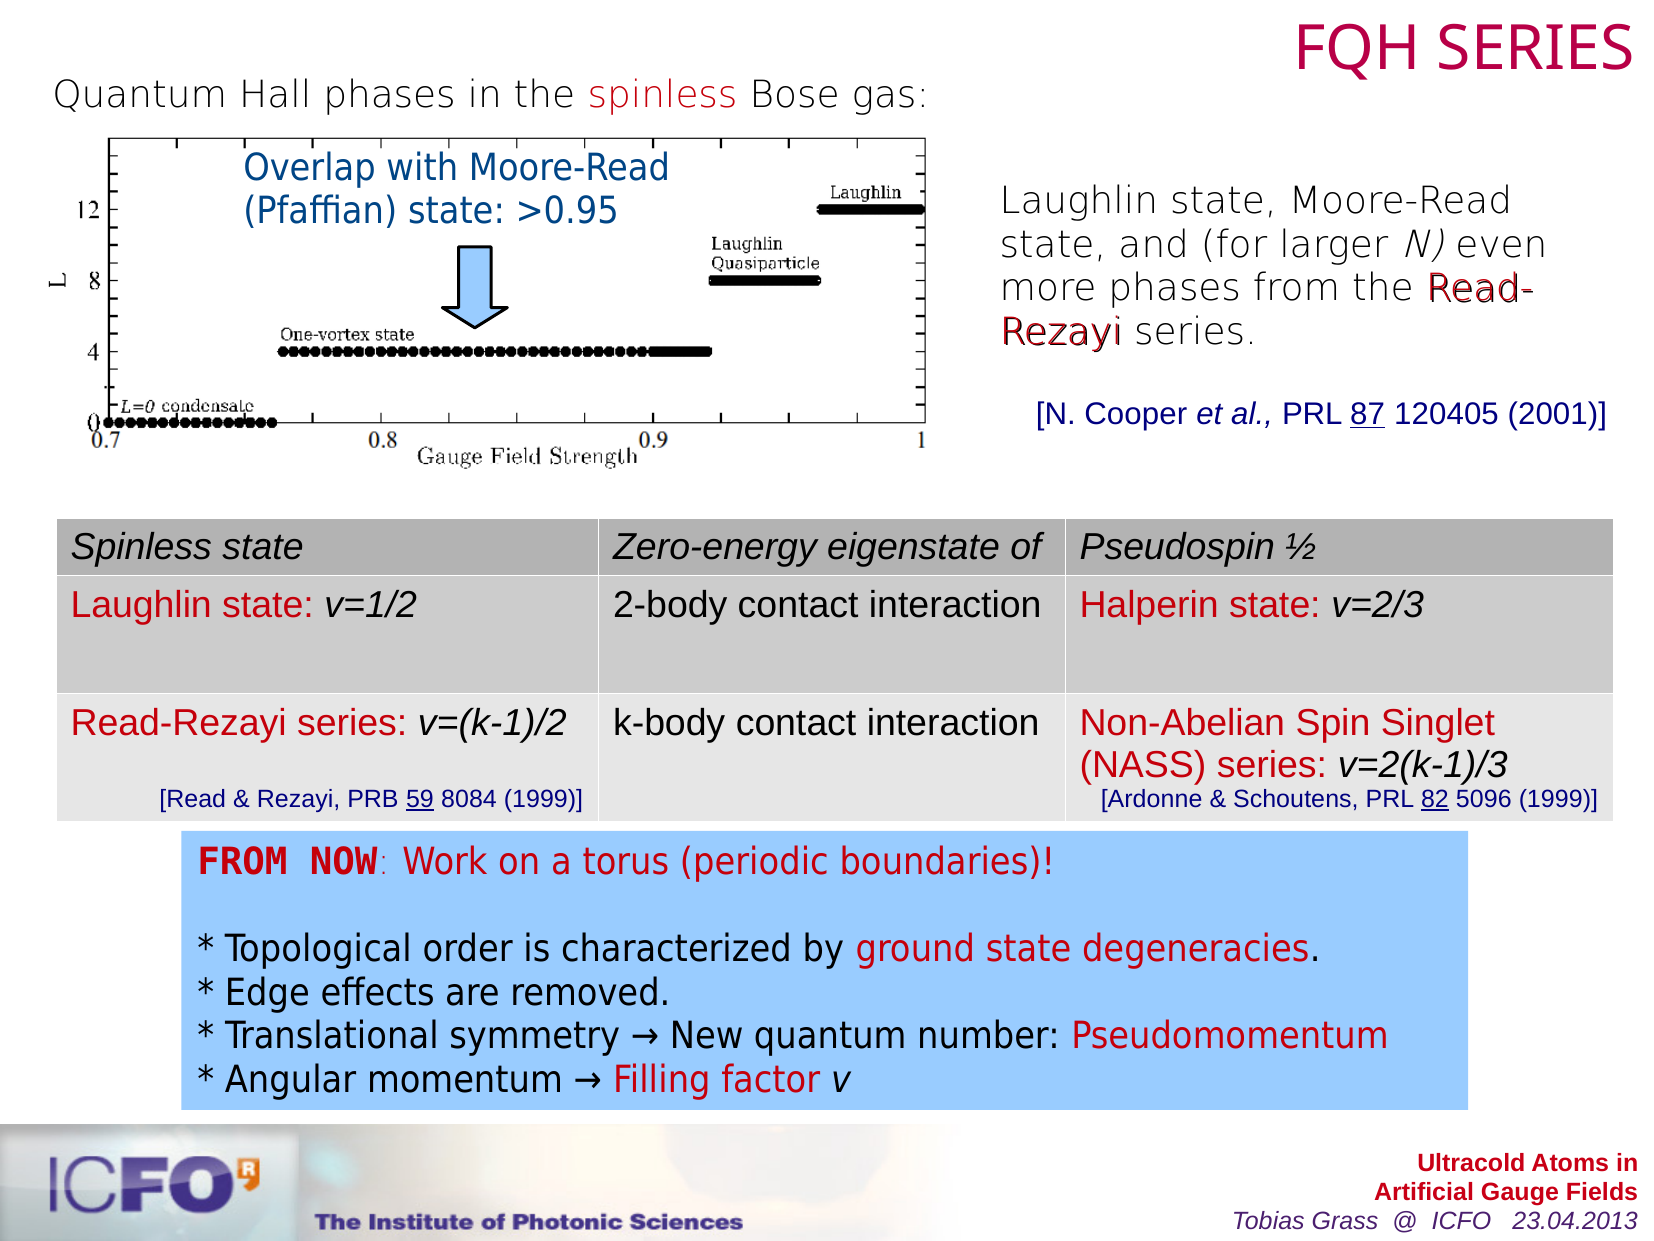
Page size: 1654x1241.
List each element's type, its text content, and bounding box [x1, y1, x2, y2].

picture [0, 1124, 976, 1241]
picture [40, 132, 938, 470]
table_cell Non-Abelian Spin Singlet (NASS) series: v=2(k-1)/3 [Ardonne & Schoutens, PRL 82 5096 (1999)] [1066, 694, 1613, 821]
text_box [442, 246, 508, 328]
table_header Pseudospin ½ [1066, 519, 1613, 575]
table_header Spinless state [57, 519, 598, 575]
text_box FROM NOW: Work on a torus (periodic boundaries)! * Topological order is characterized by ground state degeneracies. * Edge effects are removed. * Translational symmetry → New quantum number: Pseudomomentum * Angular momentum → Filling factor v [181, 830, 1469, 1110]
text_box FQH SERIES [0, 0, 1651, 99]
table_cell Read-Rezayi series: v=(k-1)/2 [Read & Rezayi, PRB 59 8084 (1999)] [57, 694, 598, 821]
table_cell Laughlin state: v=1/2 [57, 576, 598, 693]
text_box Laughlin state, Moore-Read state, and (for larger N) even more phases from the Read-Rezayi series. [N. Cooper et al., PRL 87 120405 (2001)] [984, 171, 1623, 439]
table_cell 2-body contact interaction [599, 576, 1065, 693]
table_cell Halperin state: v=2/3 [1066, 576, 1613, 693]
text_box Ultracold Atoms in Artificial Gauge Fields Tobias Grass @ ICFO 23.04.2013 [712, 1138, 1654, 1241]
text_box Overlap with Moore-Read (Pfaffian) state: >0.95 [227, 136, 790, 242]
table_cell k-body contact interaction [599, 694, 1065, 821]
text_box Quantum Hall phases in the spinless Bose gas: [37, 65, 1651, 124]
table_header Zero-energy eigenstate of [599, 519, 1065, 575]
